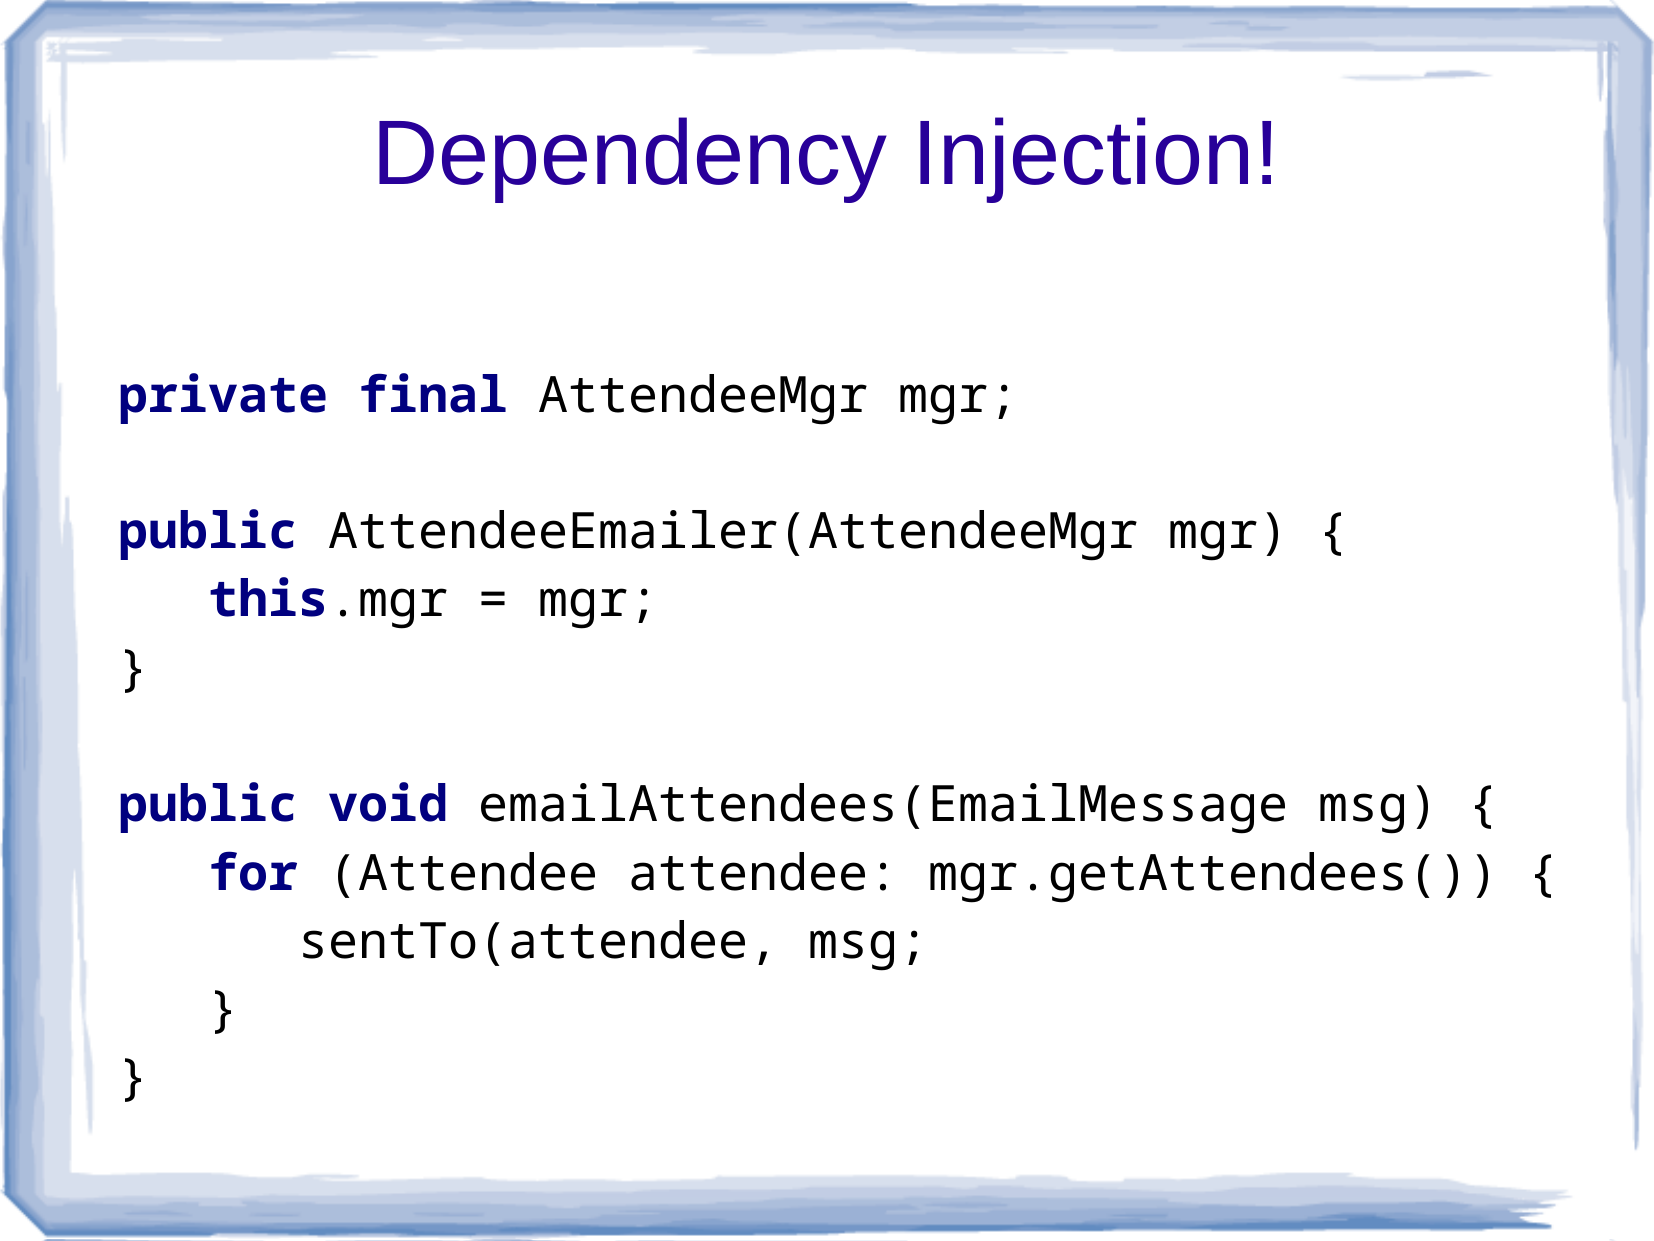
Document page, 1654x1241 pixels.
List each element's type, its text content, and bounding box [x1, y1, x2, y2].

title Dependency Injection! [82, 56, 1571, 250]
subtitle private final AttendeeMgr mgr; public AttendeeEmailer(AttendeeMgr mgr) { this.mgr = mgr; } public void emailAttendees(EmailMessage msg) { for (Attendee attendee: mgr.getAttendees()) { sentTo(attendee, msg; } } [118, 332, 1571, 1136]
picture [0, 0, 1654, 1241]
